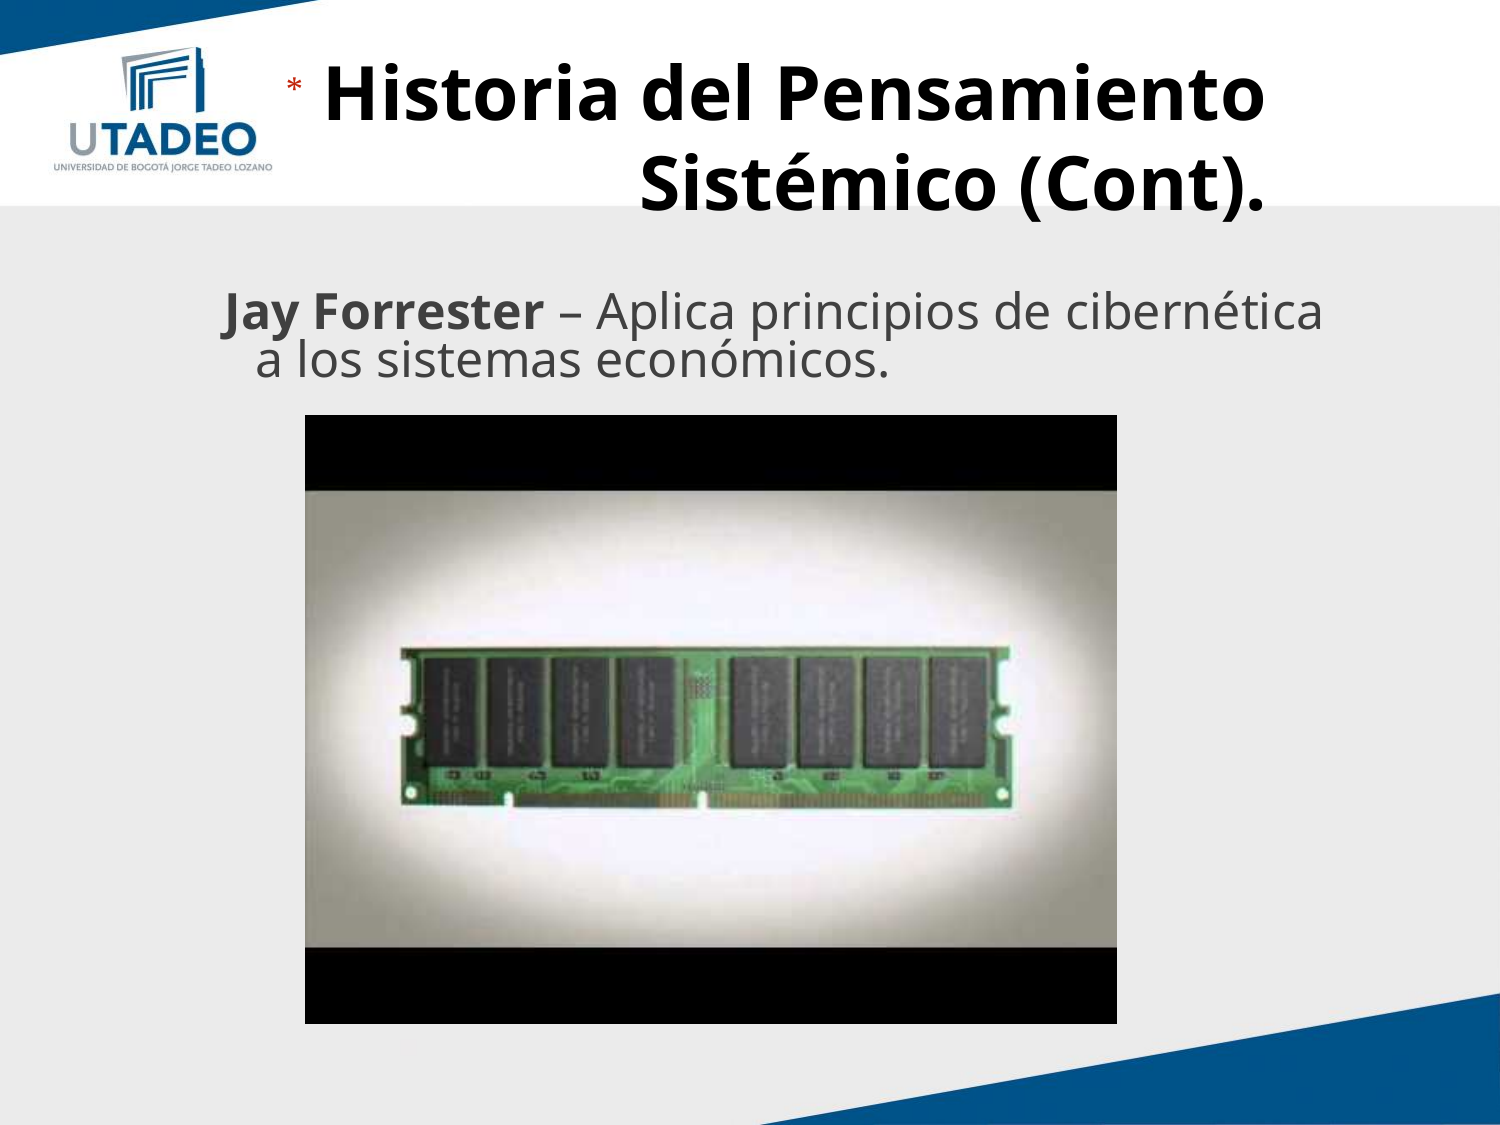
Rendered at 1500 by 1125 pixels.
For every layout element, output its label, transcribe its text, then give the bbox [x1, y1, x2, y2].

title Historia del Pensamiento Sistémico (Cont). [165, 38, 1327, 349]
picture [305, 415, 1117, 1024]
list Jay Forrester – Aplica principios de cibernética a los sistemas económicos. [165, 283, 1360, 474]
